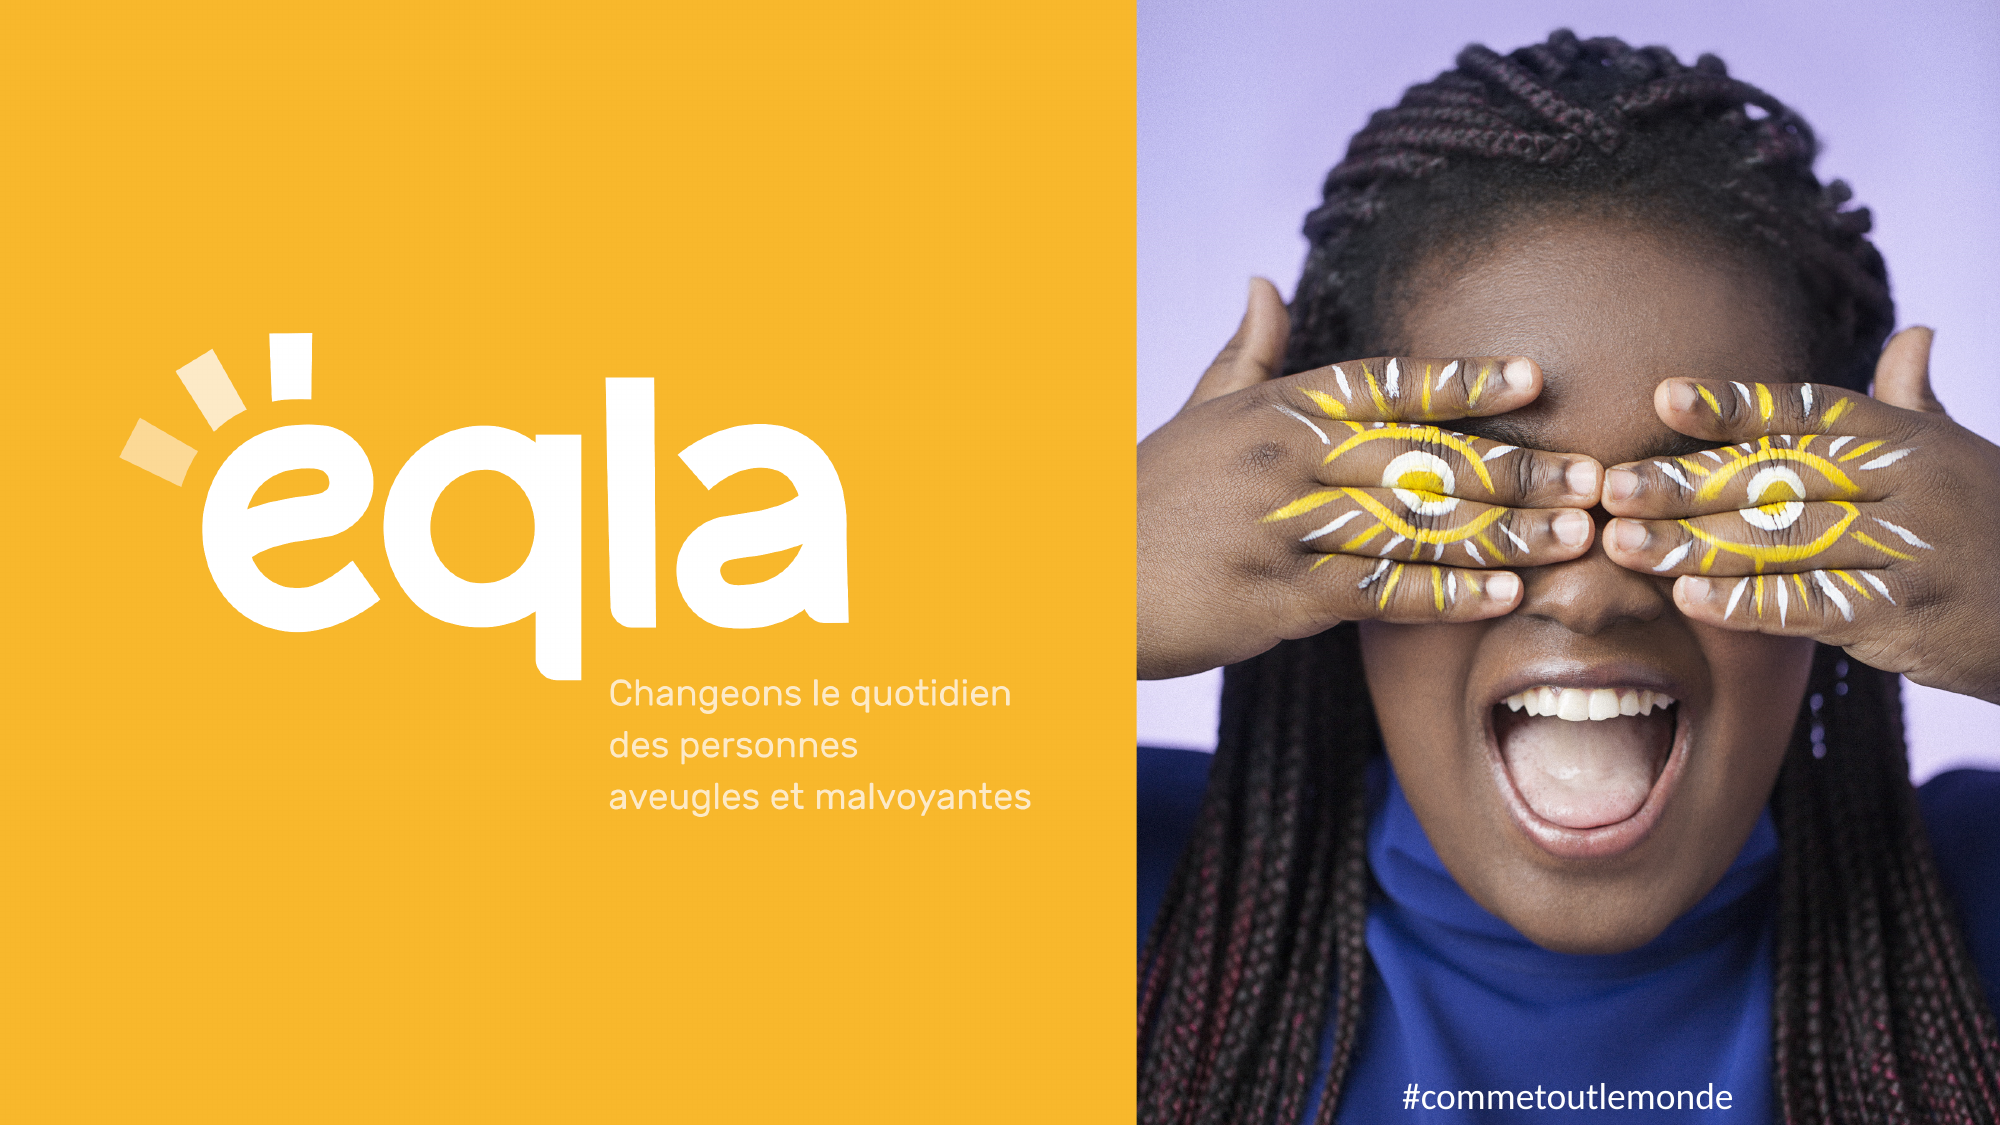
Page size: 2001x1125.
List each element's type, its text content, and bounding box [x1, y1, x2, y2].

text_box #commetoutlemonde [1387, 1064, 1749, 1125]
picture [0, 0, 2000, 1125]
